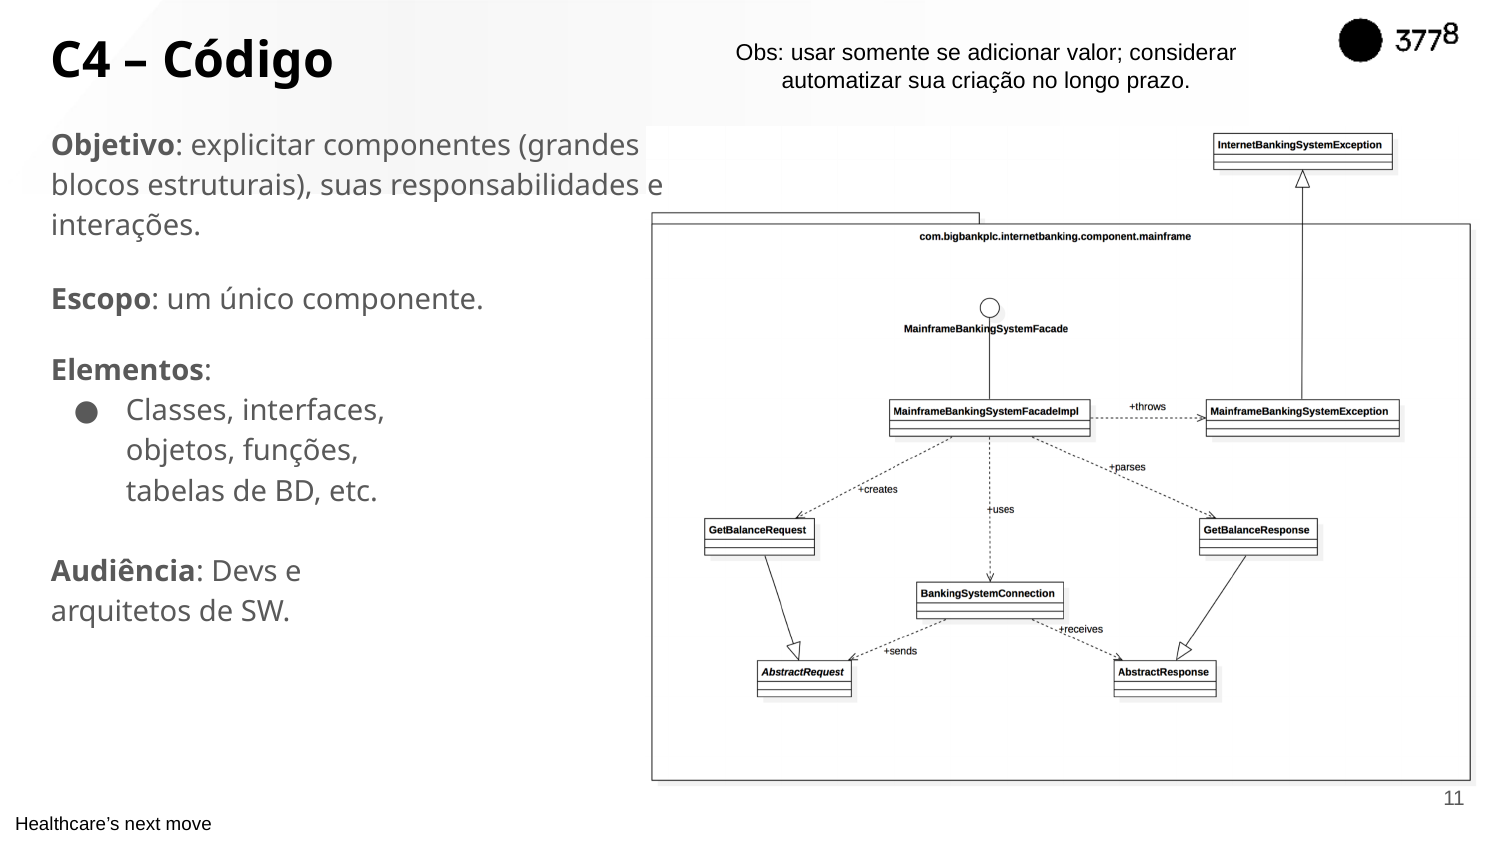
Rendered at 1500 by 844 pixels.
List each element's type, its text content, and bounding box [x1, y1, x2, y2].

title C4 – Código [35, 12, 1308, 106]
slide_number <number> [1389, 764, 1480, 830]
picture [0, 0, 1500, 788]
list Elementos: Classes, interfaces, objetos, funções, tabelas de BD, etc. Audiência: Devs e arquitetos de SW. [35, 331, 461, 788]
list Objetivo: explicitar componentes (grandes blocos estruturais), suas responsabilidades e interações. Escopo: um único componente. [35, 106, 718, 332]
text_box Obs: usar somente se adicionar valor; considerar automatizar sua criação no longo prazo. [664, 22, 1308, 108]
